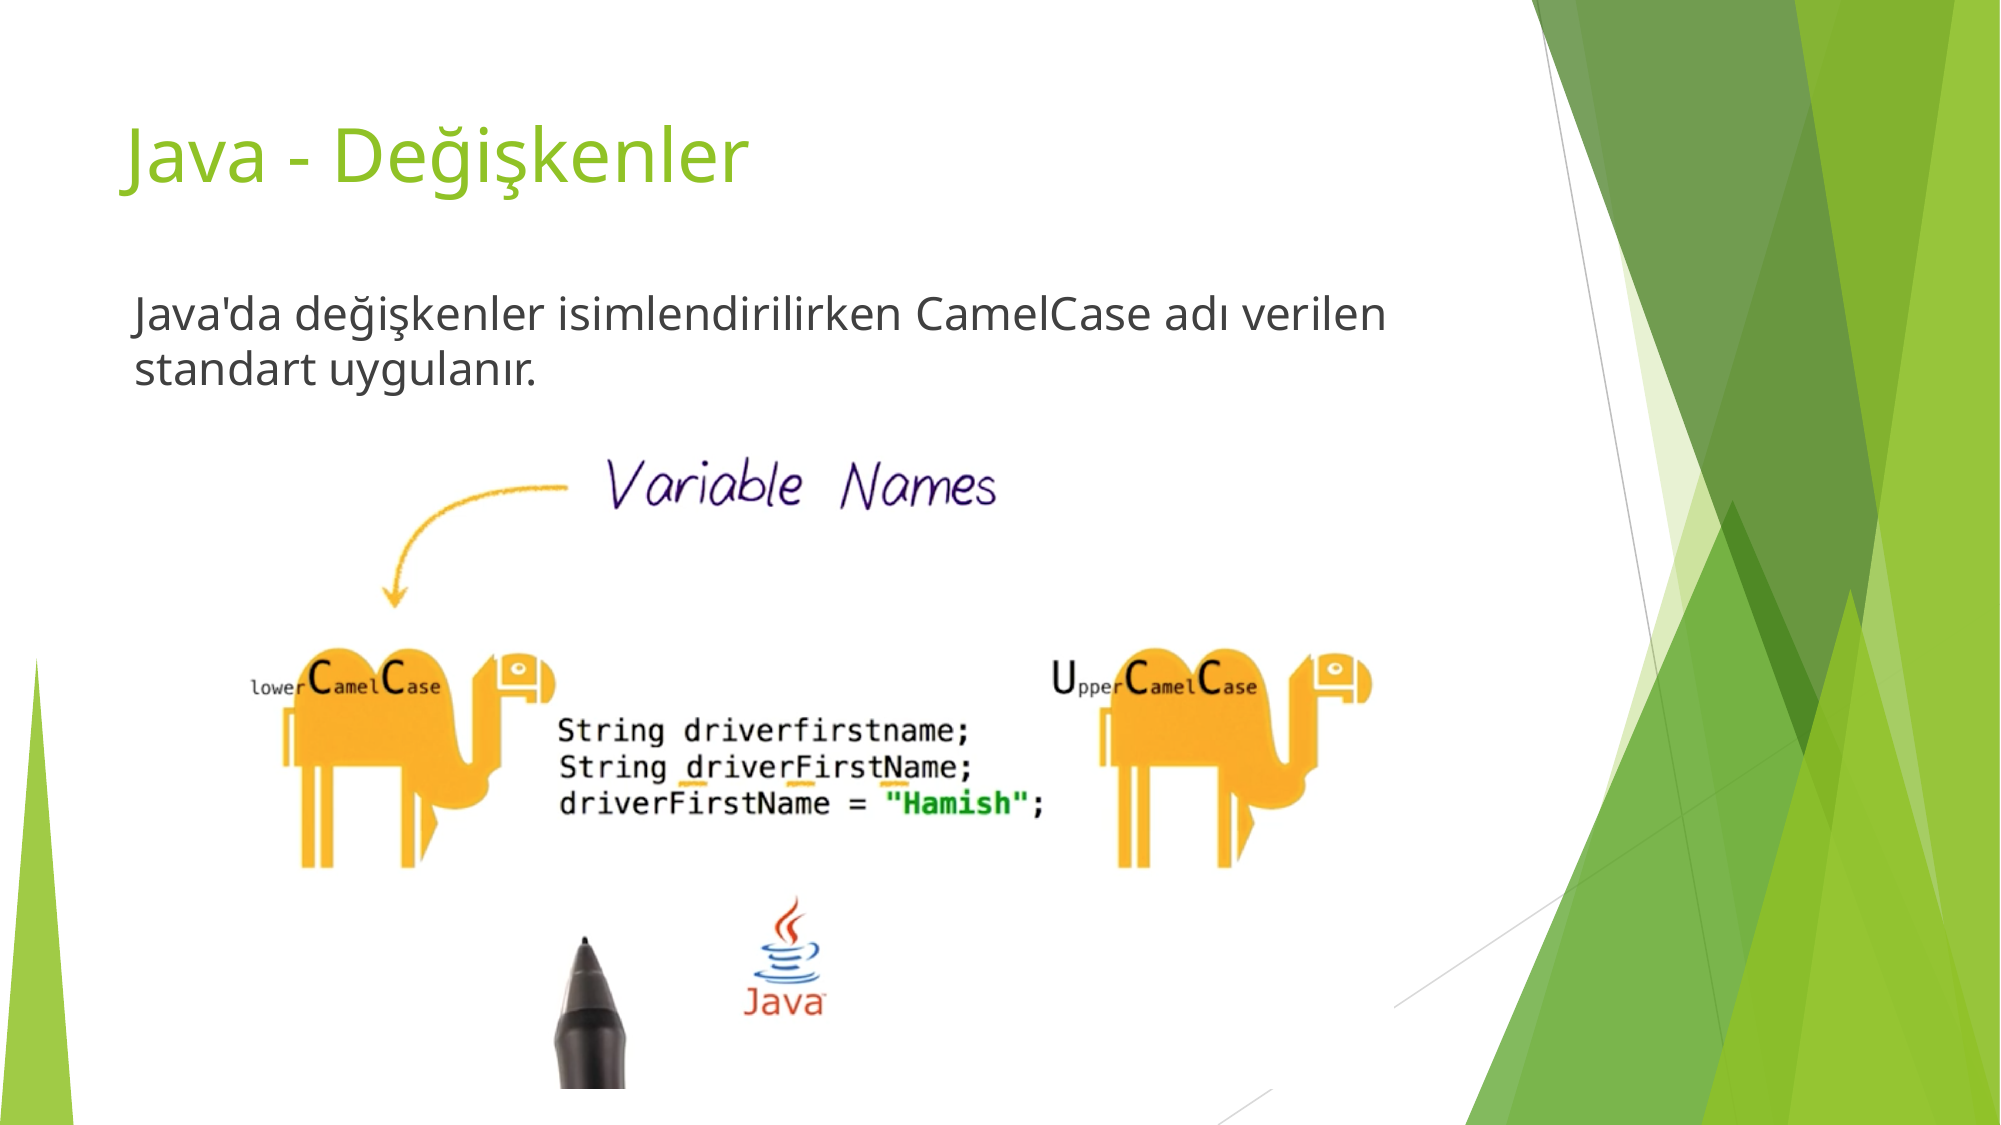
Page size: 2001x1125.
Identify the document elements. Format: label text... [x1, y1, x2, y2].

title Java - Değişkenler [111, 99, 1522, 317]
picture [210, 434, 1394, 1089]
list Java'da değişkenler isimlendirilirken CamelCase adı verilen standart uygulanır. [120, 277, 1531, 436]
